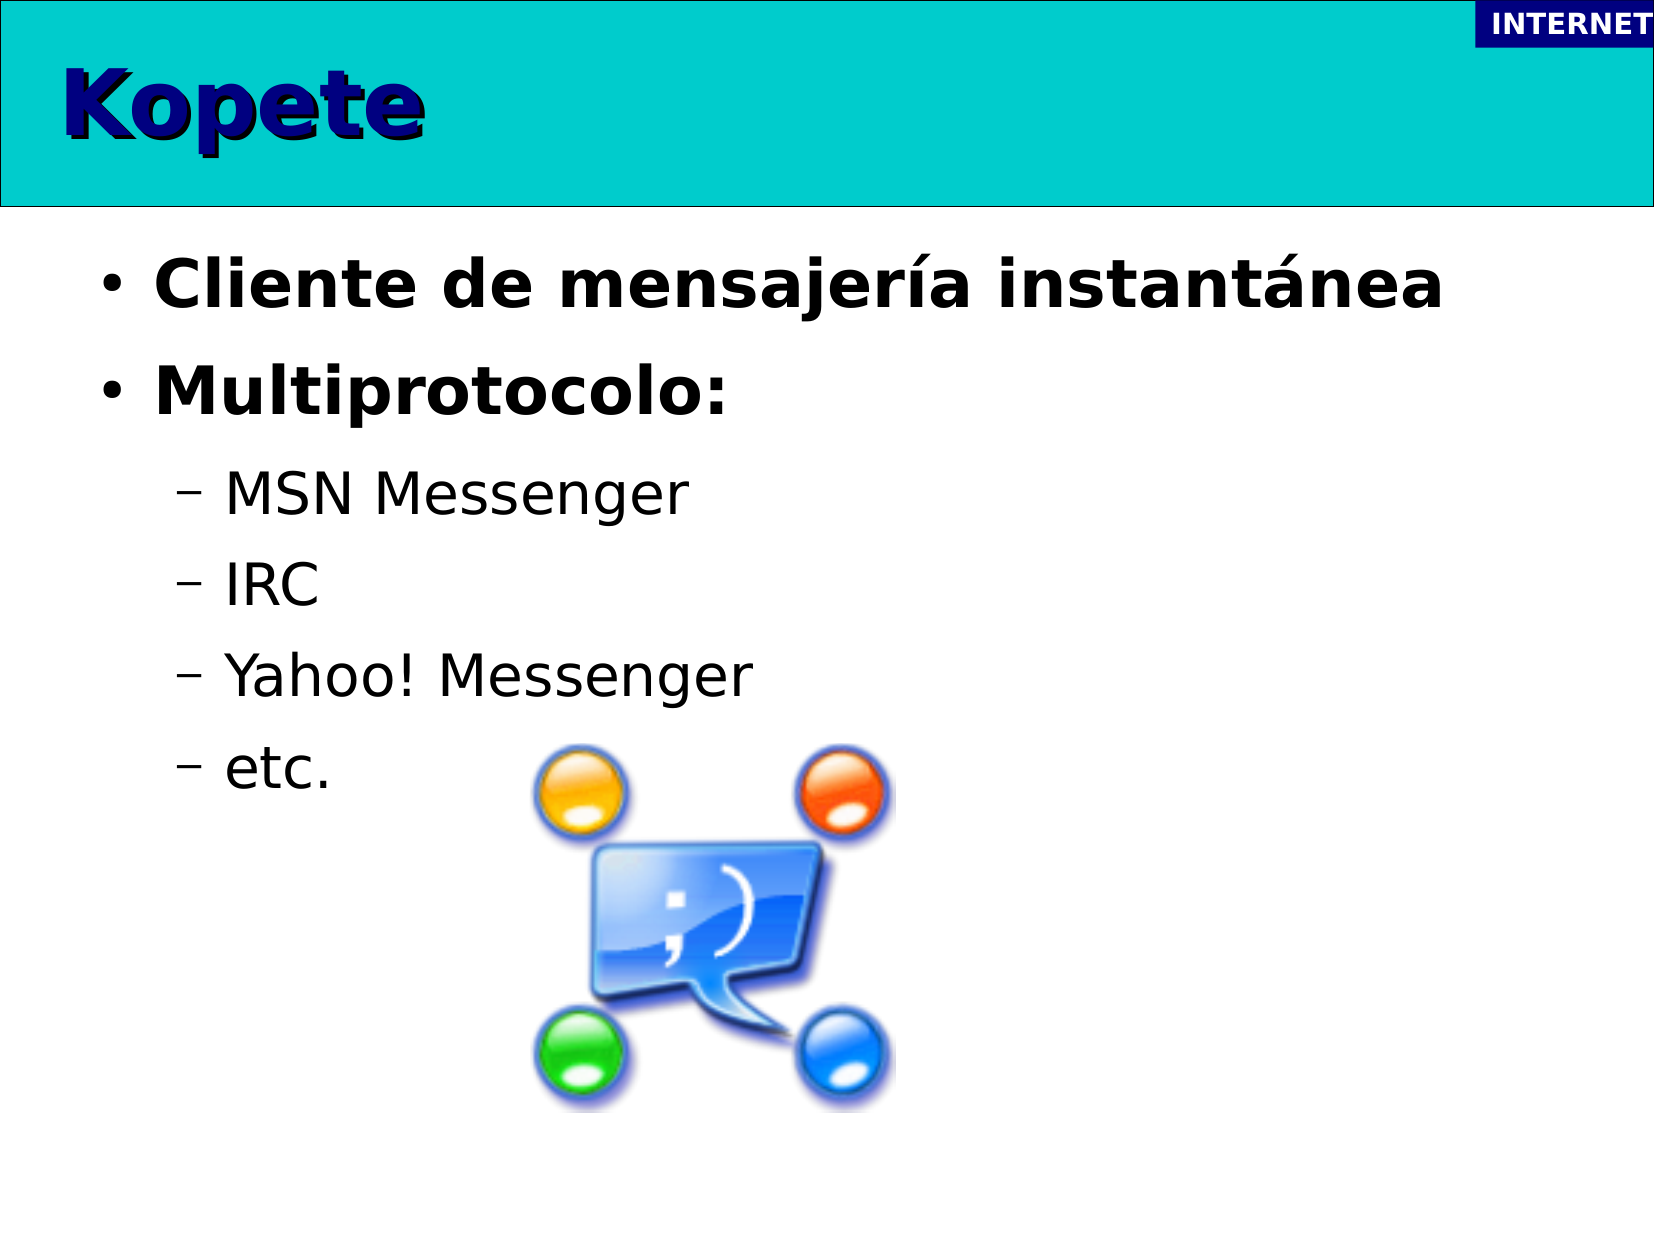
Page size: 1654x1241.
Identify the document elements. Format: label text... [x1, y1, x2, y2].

picture [529, 743, 896, 1113]
list Cliente de mensajería instantánea Multiprotocolo: MSN Messenger IRC Yahoo! Messenger etc. [82, 245, 1571, 1094]
text_box INTERNET [1475, 0, 1654, 48]
title Kopete [59, 22, 1654, 185]
